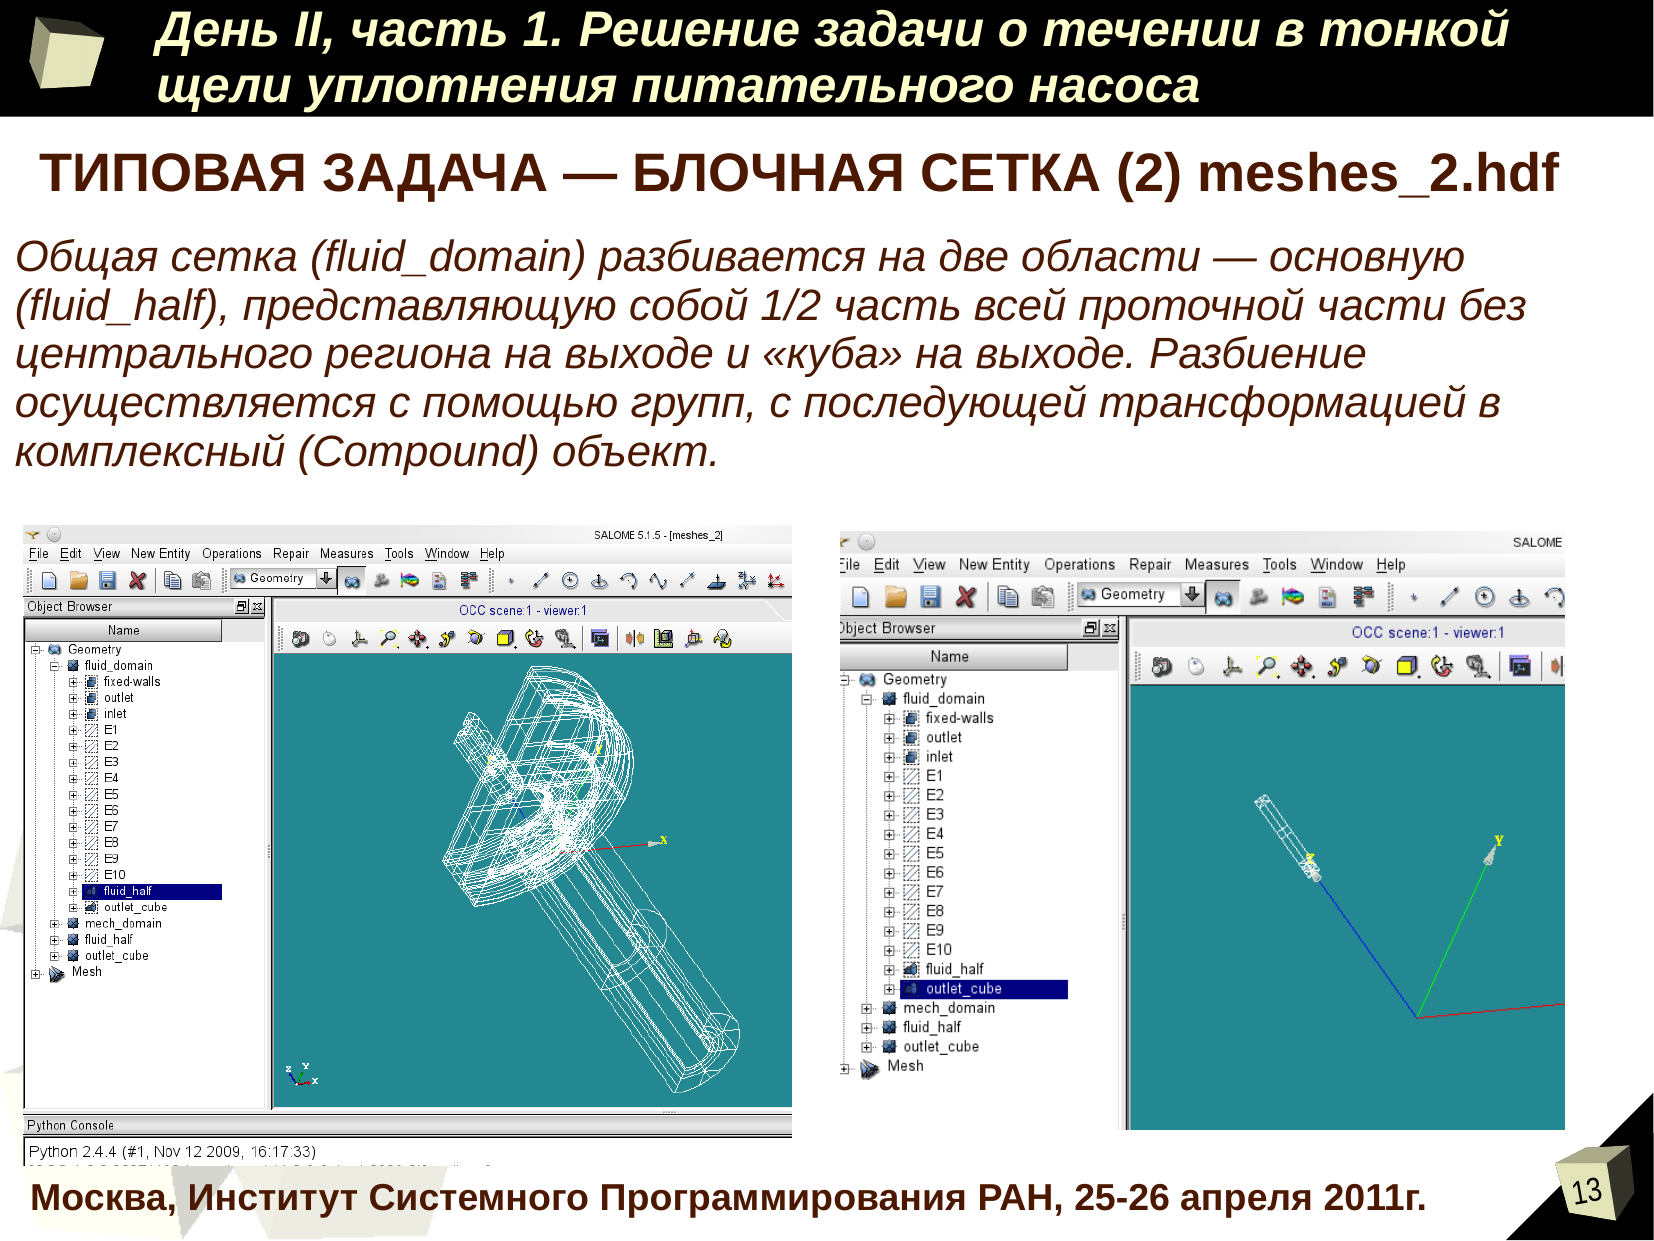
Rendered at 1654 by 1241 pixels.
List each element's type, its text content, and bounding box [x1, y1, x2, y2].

picture [840, 531, 1565, 1130]
text_box ТИПОВАЯ ЗАДАЧА — БЛОЧНАЯ СЕТКА (2) meshes_2.hdf [24, 134, 1625, 224]
picture [464, 1193, 472, 1198]
picture [0, 525, 792, 1241]
text_box Общая сетка (fluid_domain) разбивается на две области — основную (fluid_half), представляющую собой 1/2 часть всей проточной части без центрального региона на выходе и «куба» на выходе. Разбиение осуществляется с помощью групп, с последующей трансформацией в комплексный (Compound) объект. [0, 224, 1654, 484]
